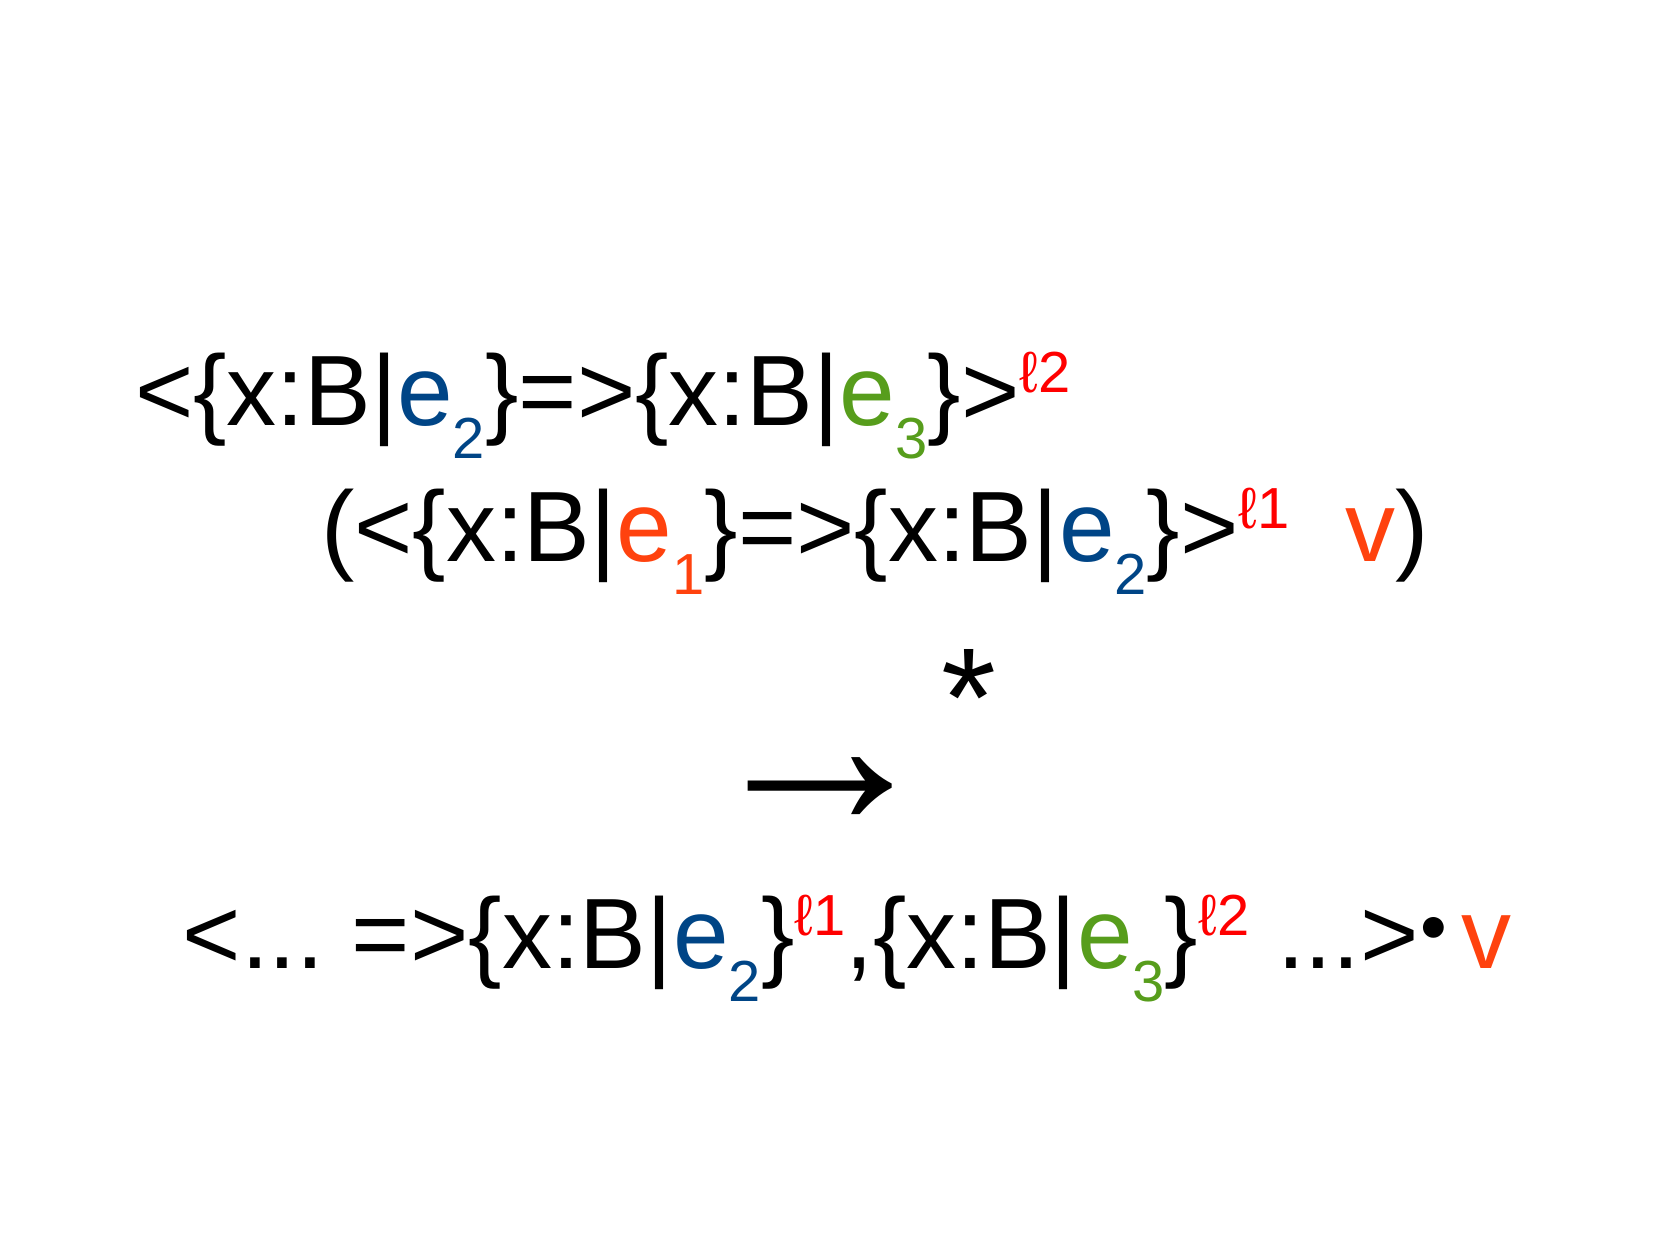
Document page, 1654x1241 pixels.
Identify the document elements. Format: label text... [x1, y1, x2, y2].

subtitle <{x:B|e2}=>{x:B|e3}>ℓ2 (<{x:B|e1}=>{x:B|e2}>ℓ1 v) →* <... =>{x:B|e2}ℓ1,{x:B|e3}ℓ2 ...>● v [134, 240, 1560, 1109]
